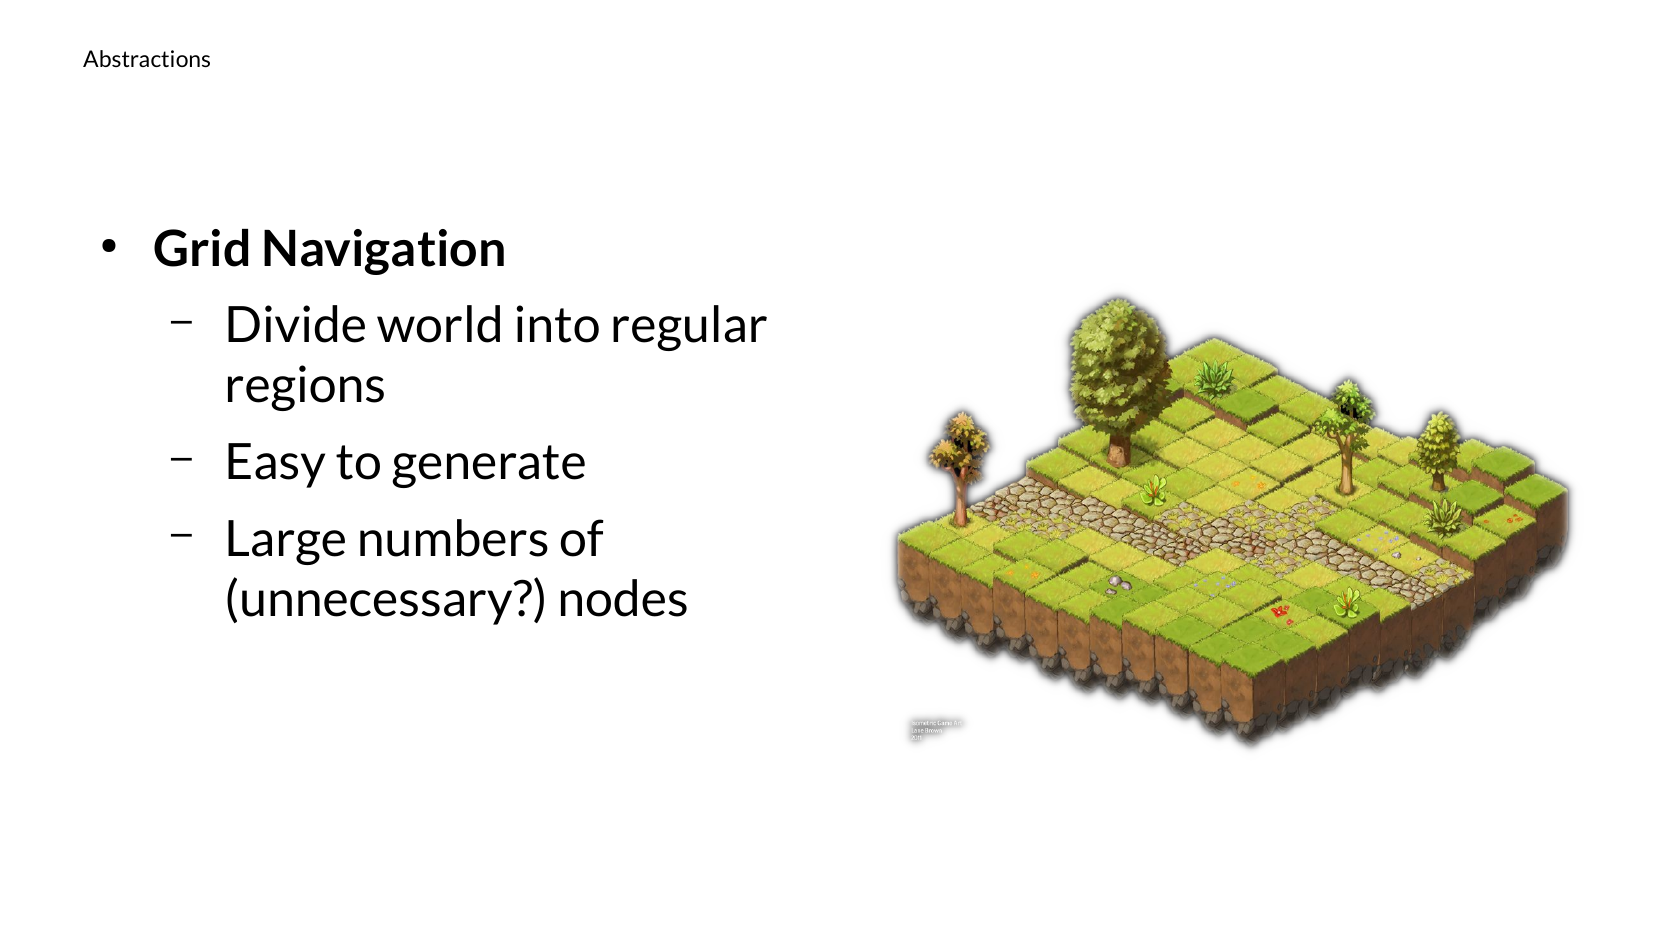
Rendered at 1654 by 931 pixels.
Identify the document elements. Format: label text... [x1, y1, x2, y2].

list Grid Navigation Divide world into regular regions Easy to generate Large numbers of (unnecessary?) nodes [82, 217, 809, 839]
picture [862, 263, 1591, 792]
title Abstractions [83, 0, 1571, 119]
